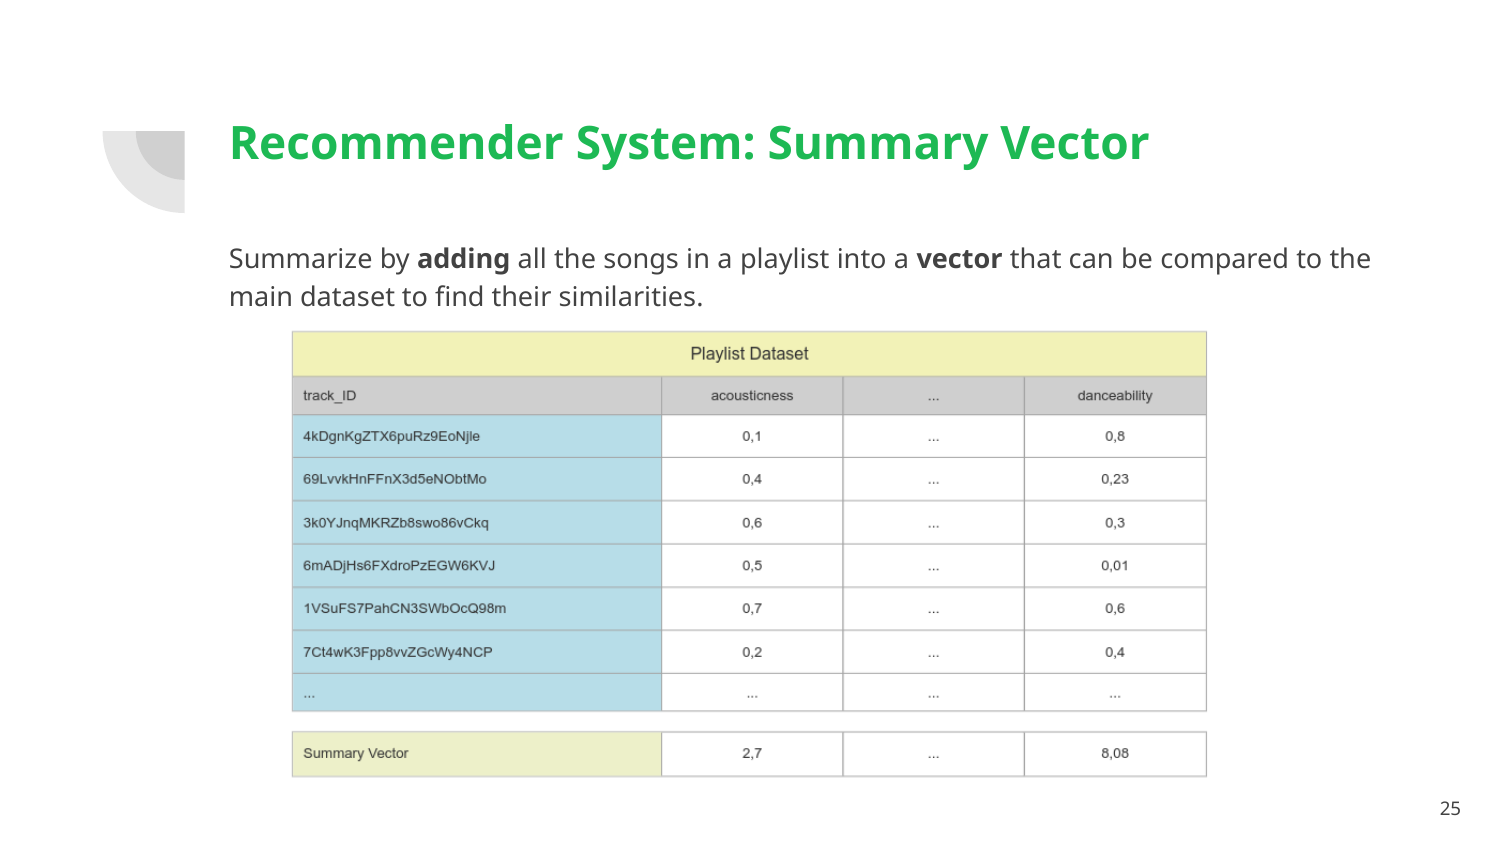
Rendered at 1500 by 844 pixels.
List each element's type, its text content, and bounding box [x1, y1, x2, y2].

slide_number <number> [1386, 777, 1477, 842]
list Summarize by adding all the songs in a playlist into a vector that can be compared to the main dataset to find their similarities. [213, 222, 1387, 373]
title Recommender System: Summary Vector [213, 98, 1387, 217]
picture [279, 319, 1221, 784]
